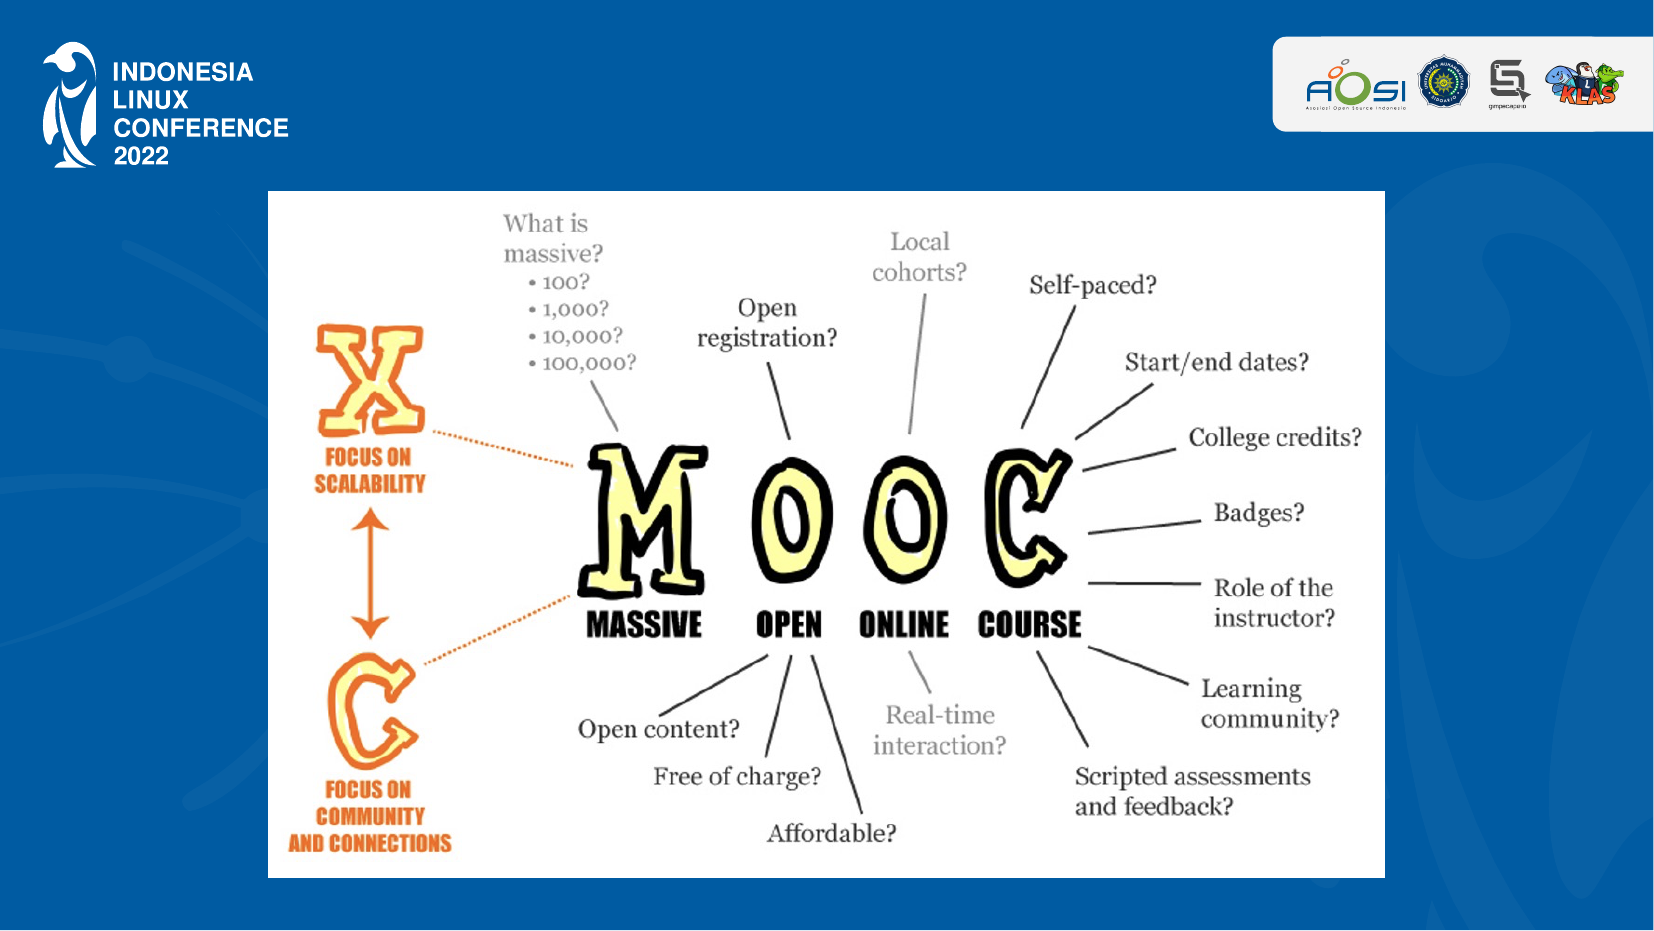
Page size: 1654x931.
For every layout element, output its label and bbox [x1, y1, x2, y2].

picture [268, 191, 1385, 878]
picture [1545, 62, 1624, 105]
picture [1417, 54, 1471, 108]
